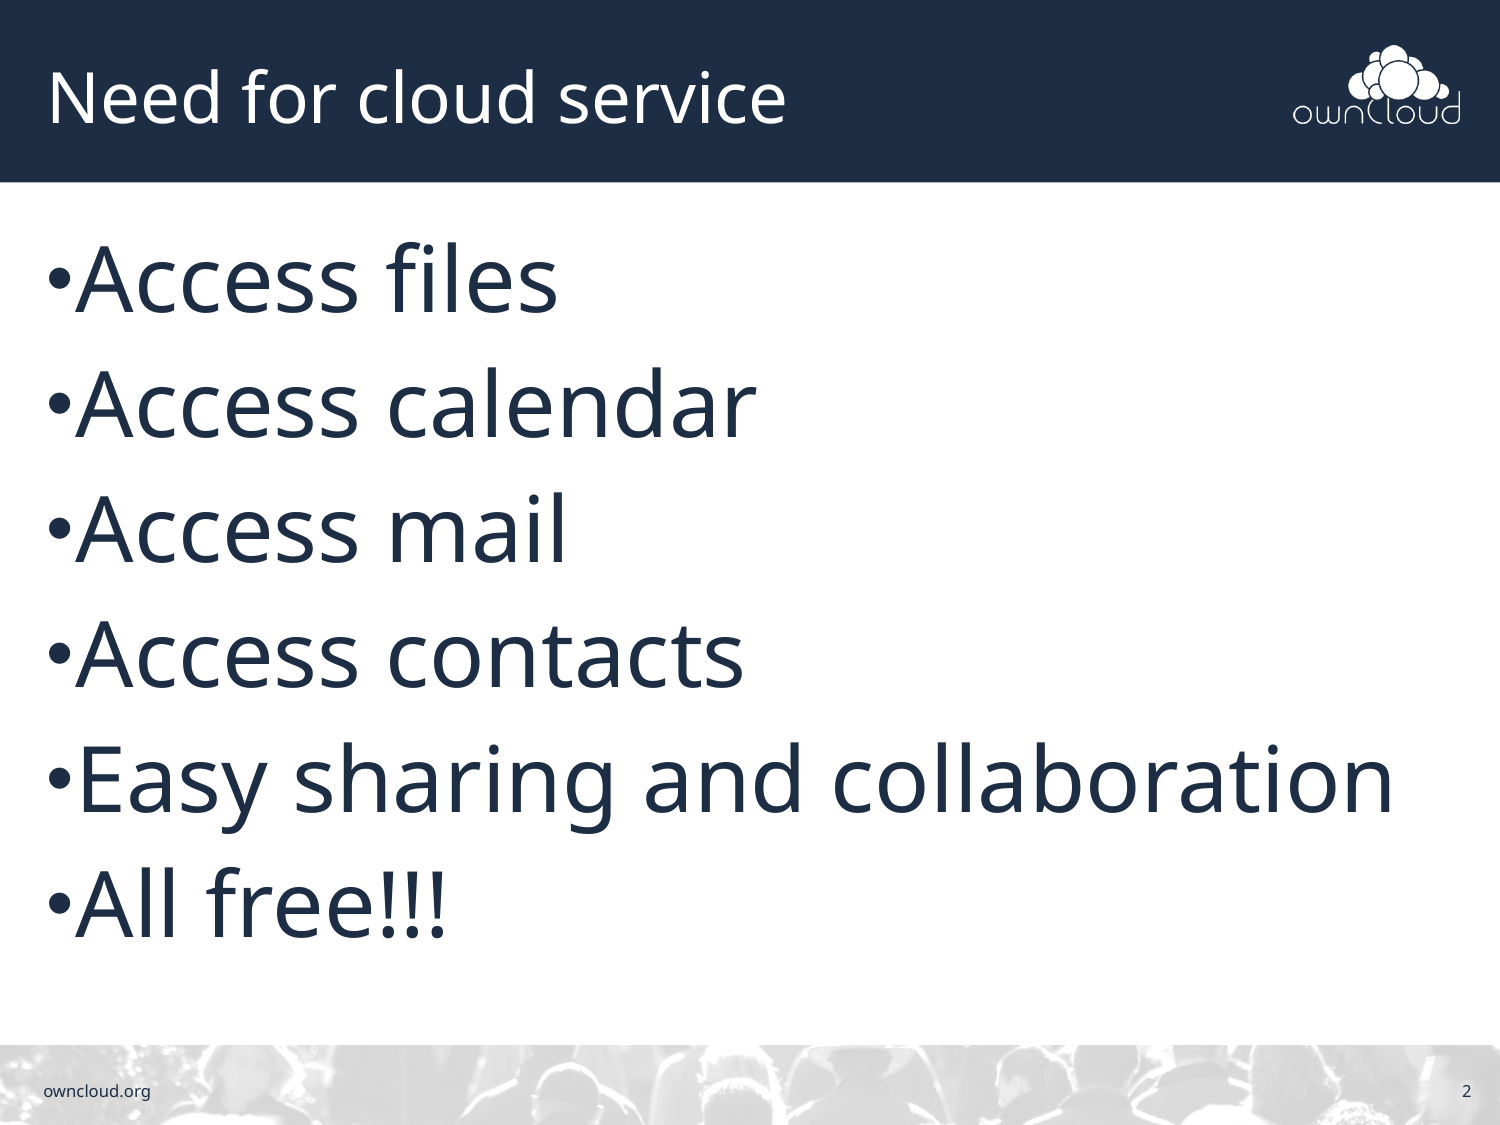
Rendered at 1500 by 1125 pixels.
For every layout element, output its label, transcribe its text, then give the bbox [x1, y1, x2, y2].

title Need for cloud service [46, 5, 1258, 187]
picture [1293, 45, 1460, 124]
list Access files Access calendar Access mail Access contacts Easy sharing and collaboration All free!!! [46, 214, 1465, 1026]
picture [0, 1045, 1500, 1125]
